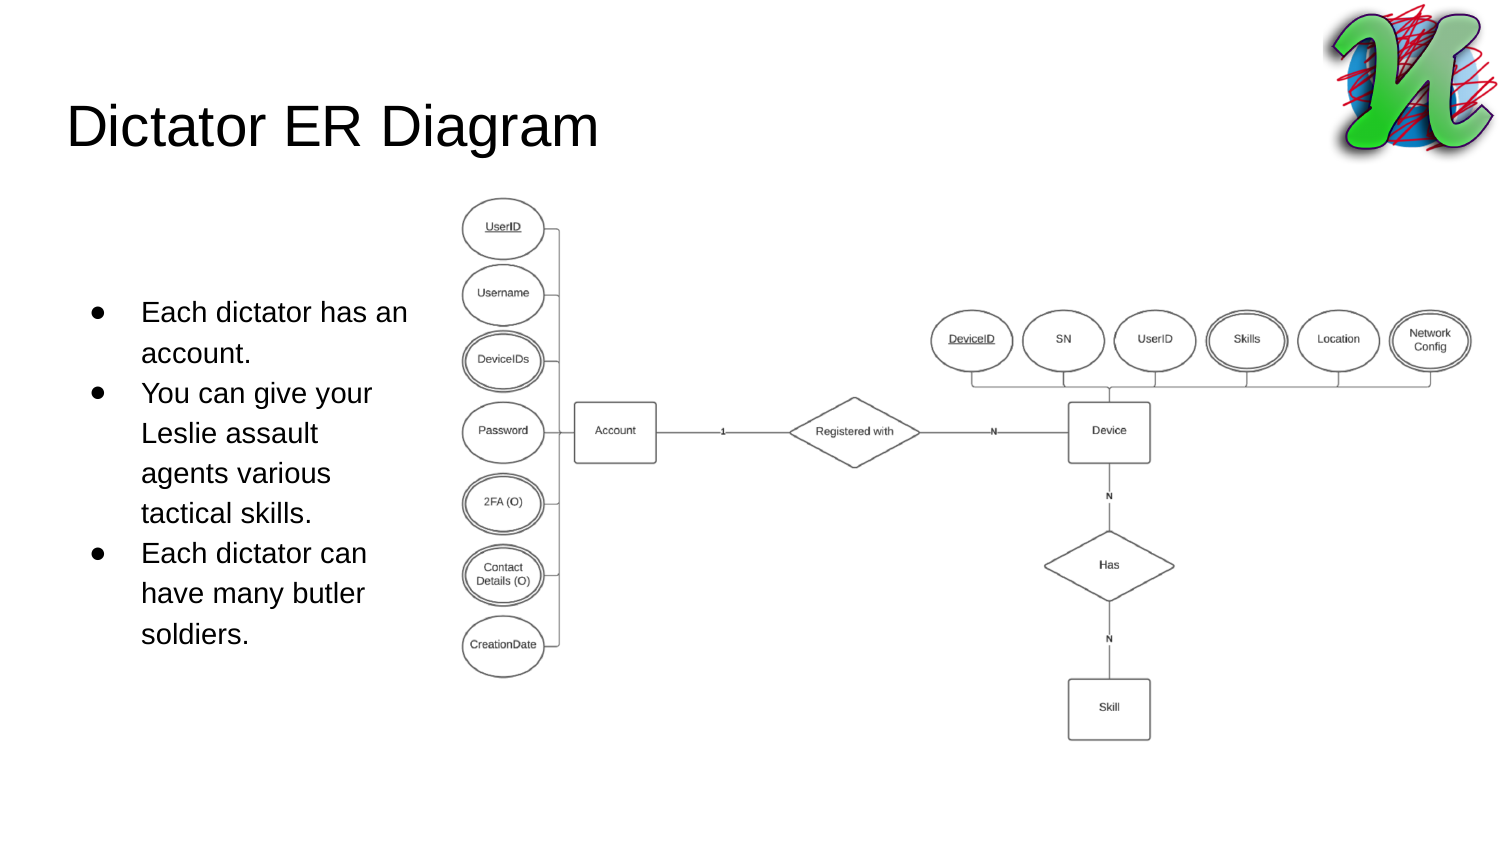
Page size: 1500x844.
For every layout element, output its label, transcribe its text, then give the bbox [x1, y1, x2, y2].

list Each dictator has an account. You can give your Leslie assault agents various tactical skills. Each dictator can have many butler soldiers. [51, 189, 427, 750]
picture [452, 189, 1481, 750]
picture [1322, 0, 1500, 170]
title Dictator ER Diagram [51, 72, 1449, 167]
